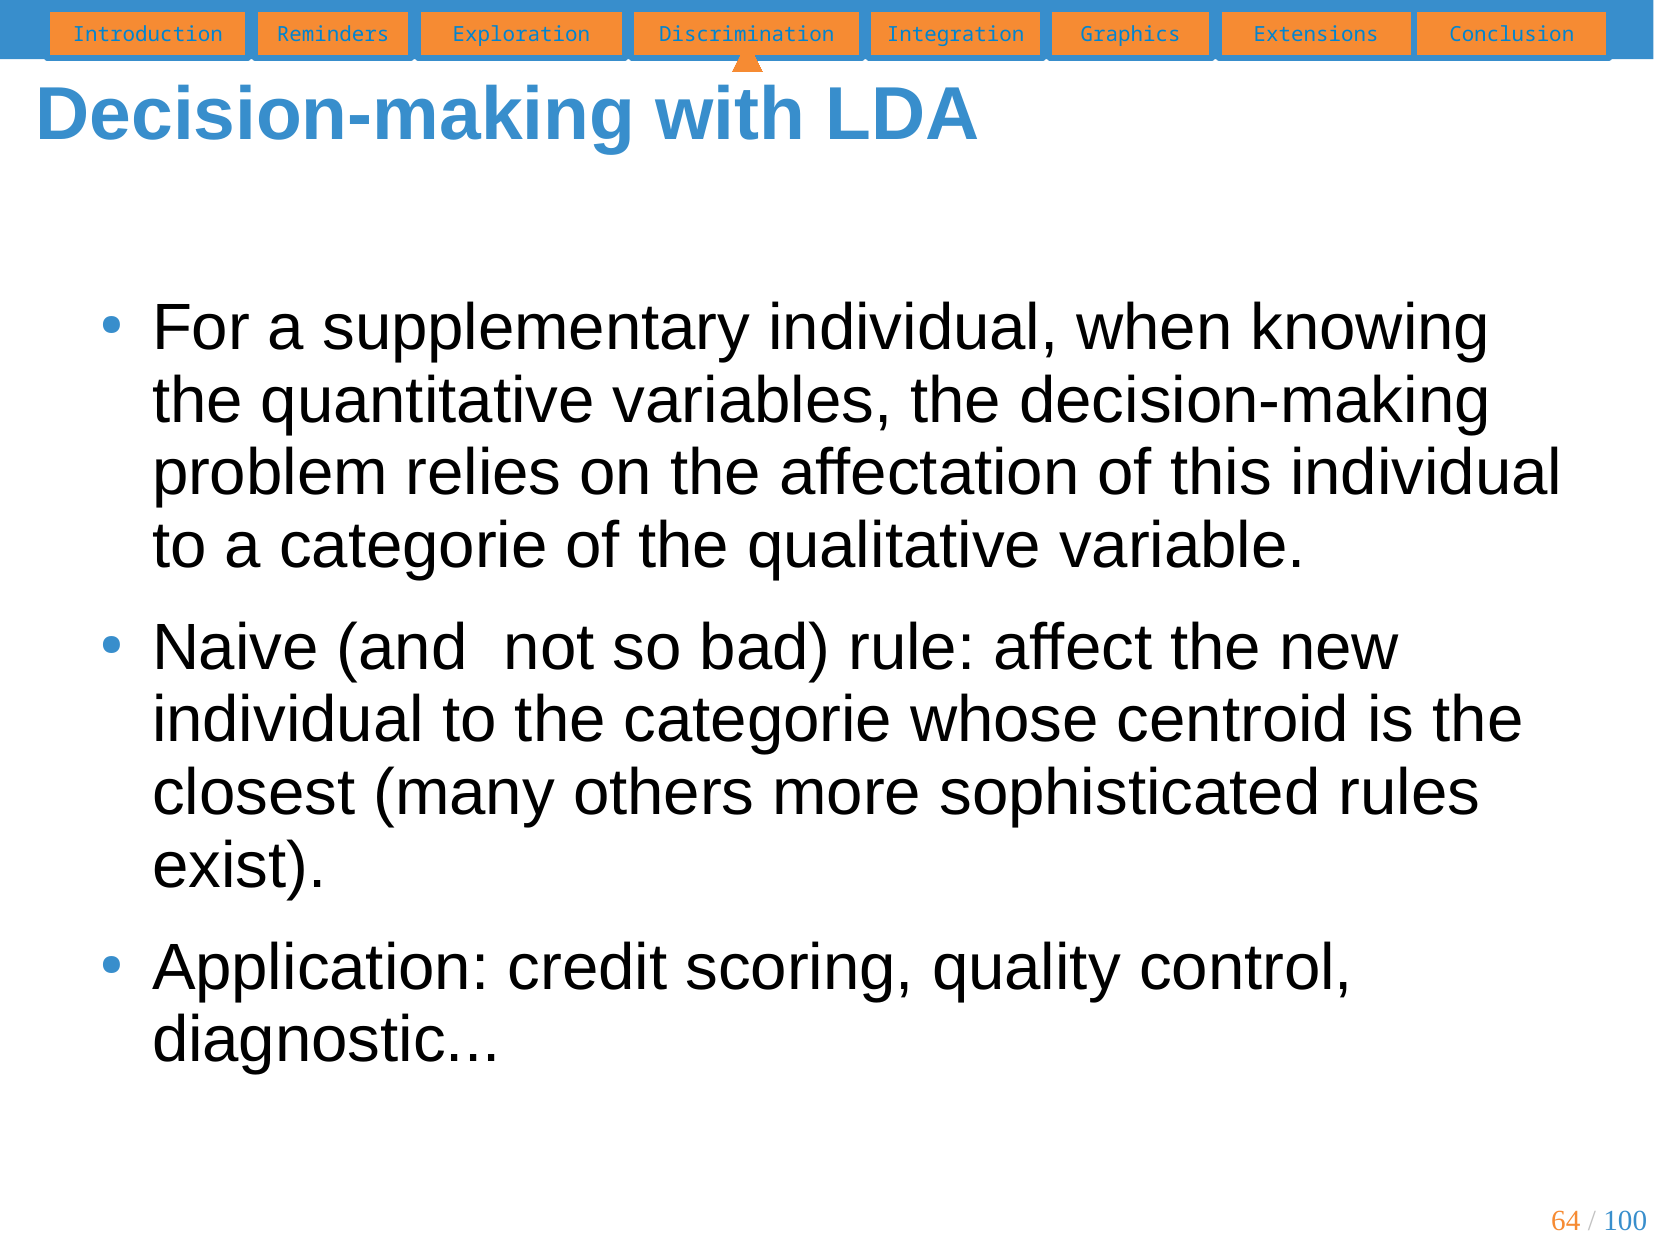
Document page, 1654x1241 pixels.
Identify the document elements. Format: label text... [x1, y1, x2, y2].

title Decision-making with LDA [35, 61, 1571, 166]
text_box [732, 41, 763, 72]
list For a supplementary individual, when knowing the quantitative variables, the decision-making problem relies on the affectation of this individual to a categorie of the qualitative variable. Naive (and not so bad) rule: affect the new individual to the categorie whose centroid is the closest (many others more sophisticated rules exist). Application: credit scoring, quality control, diagnostic... [82, 290, 1571, 1094]
